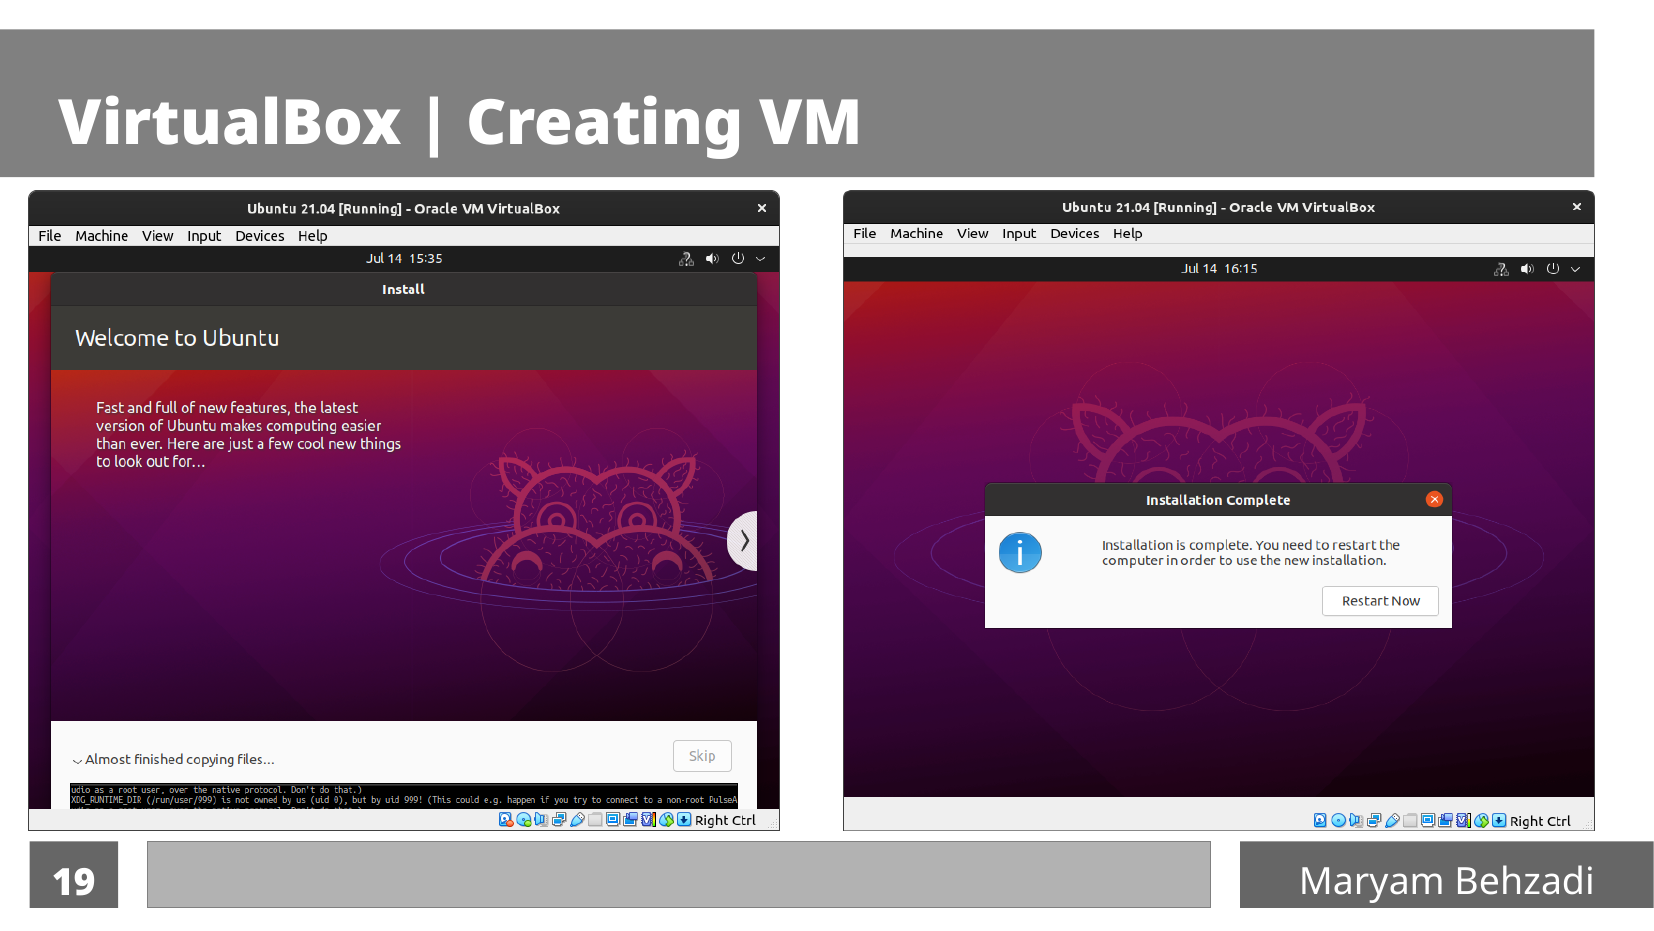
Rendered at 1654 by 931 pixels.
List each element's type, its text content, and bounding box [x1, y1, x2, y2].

picture [834, 183, 1603, 839]
picture [19, 183, 788, 839]
title VirtualBox | Creating VM [59, 44, 1595, 163]
